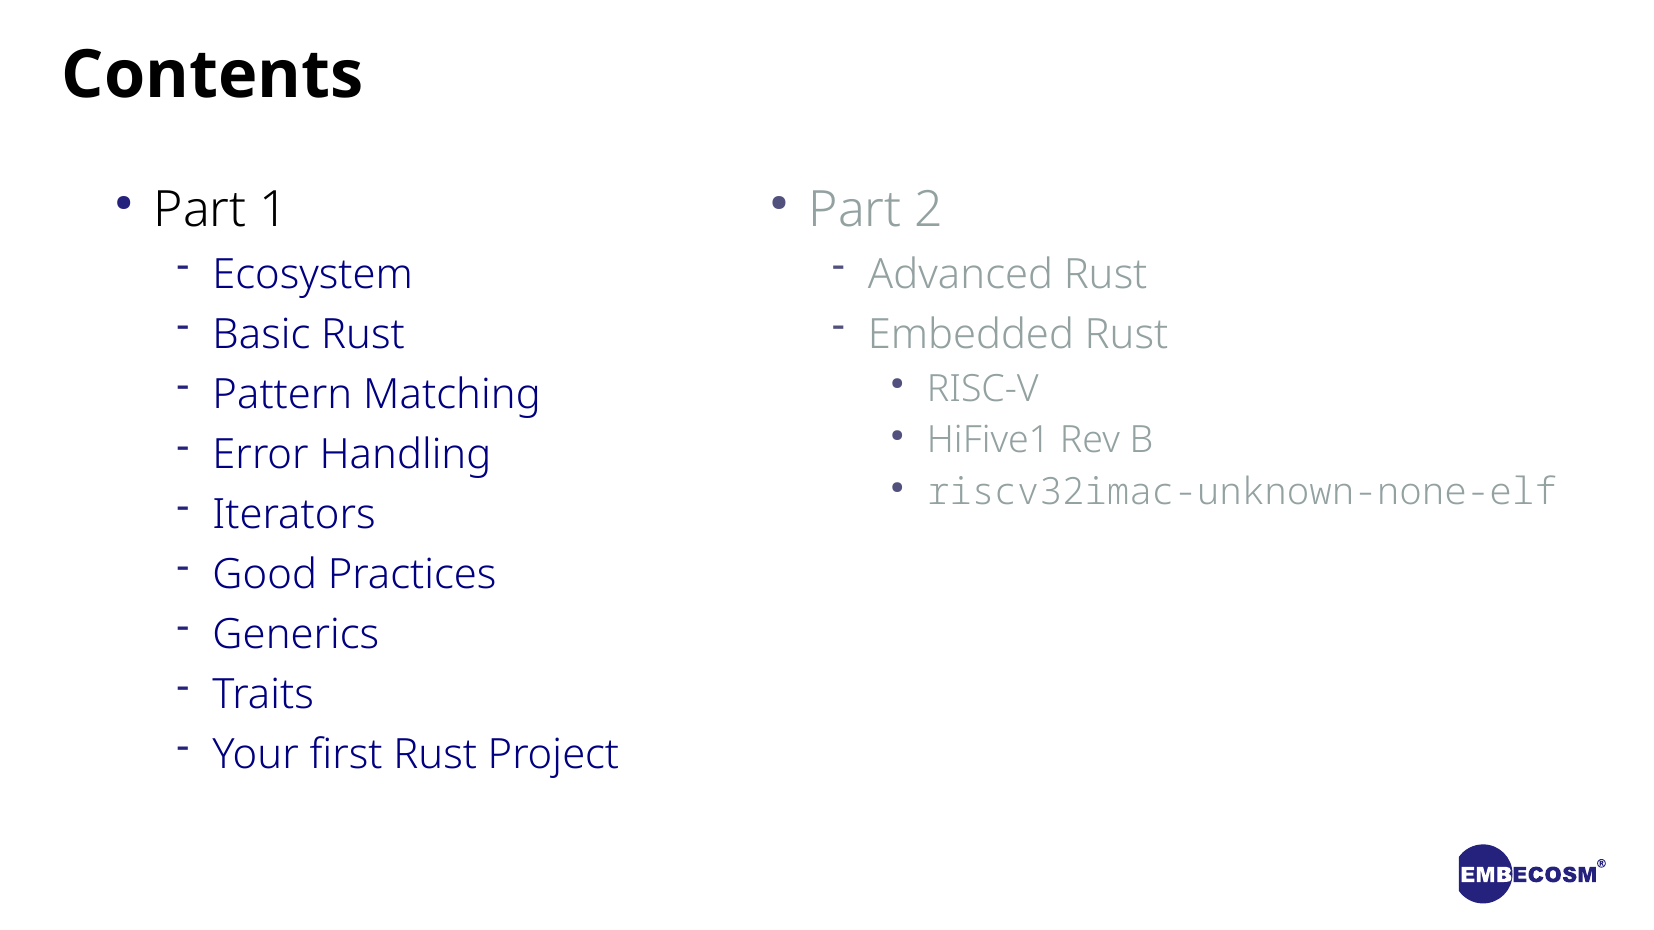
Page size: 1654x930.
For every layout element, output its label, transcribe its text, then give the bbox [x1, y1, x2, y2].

title Contents [47, 26, 1606, 178]
list Part 2 Advanced Rust Embedded Rust RISC-V HiFive1 Rev B riscv32imac-unknown-none-elf [749, 177, 1560, 845]
list Part 1 Ecosystem Basic Rust Pattern Matching Error Handling Iterators Good Practices Generics Traits Your first Rust Project [94, 177, 749, 845]
